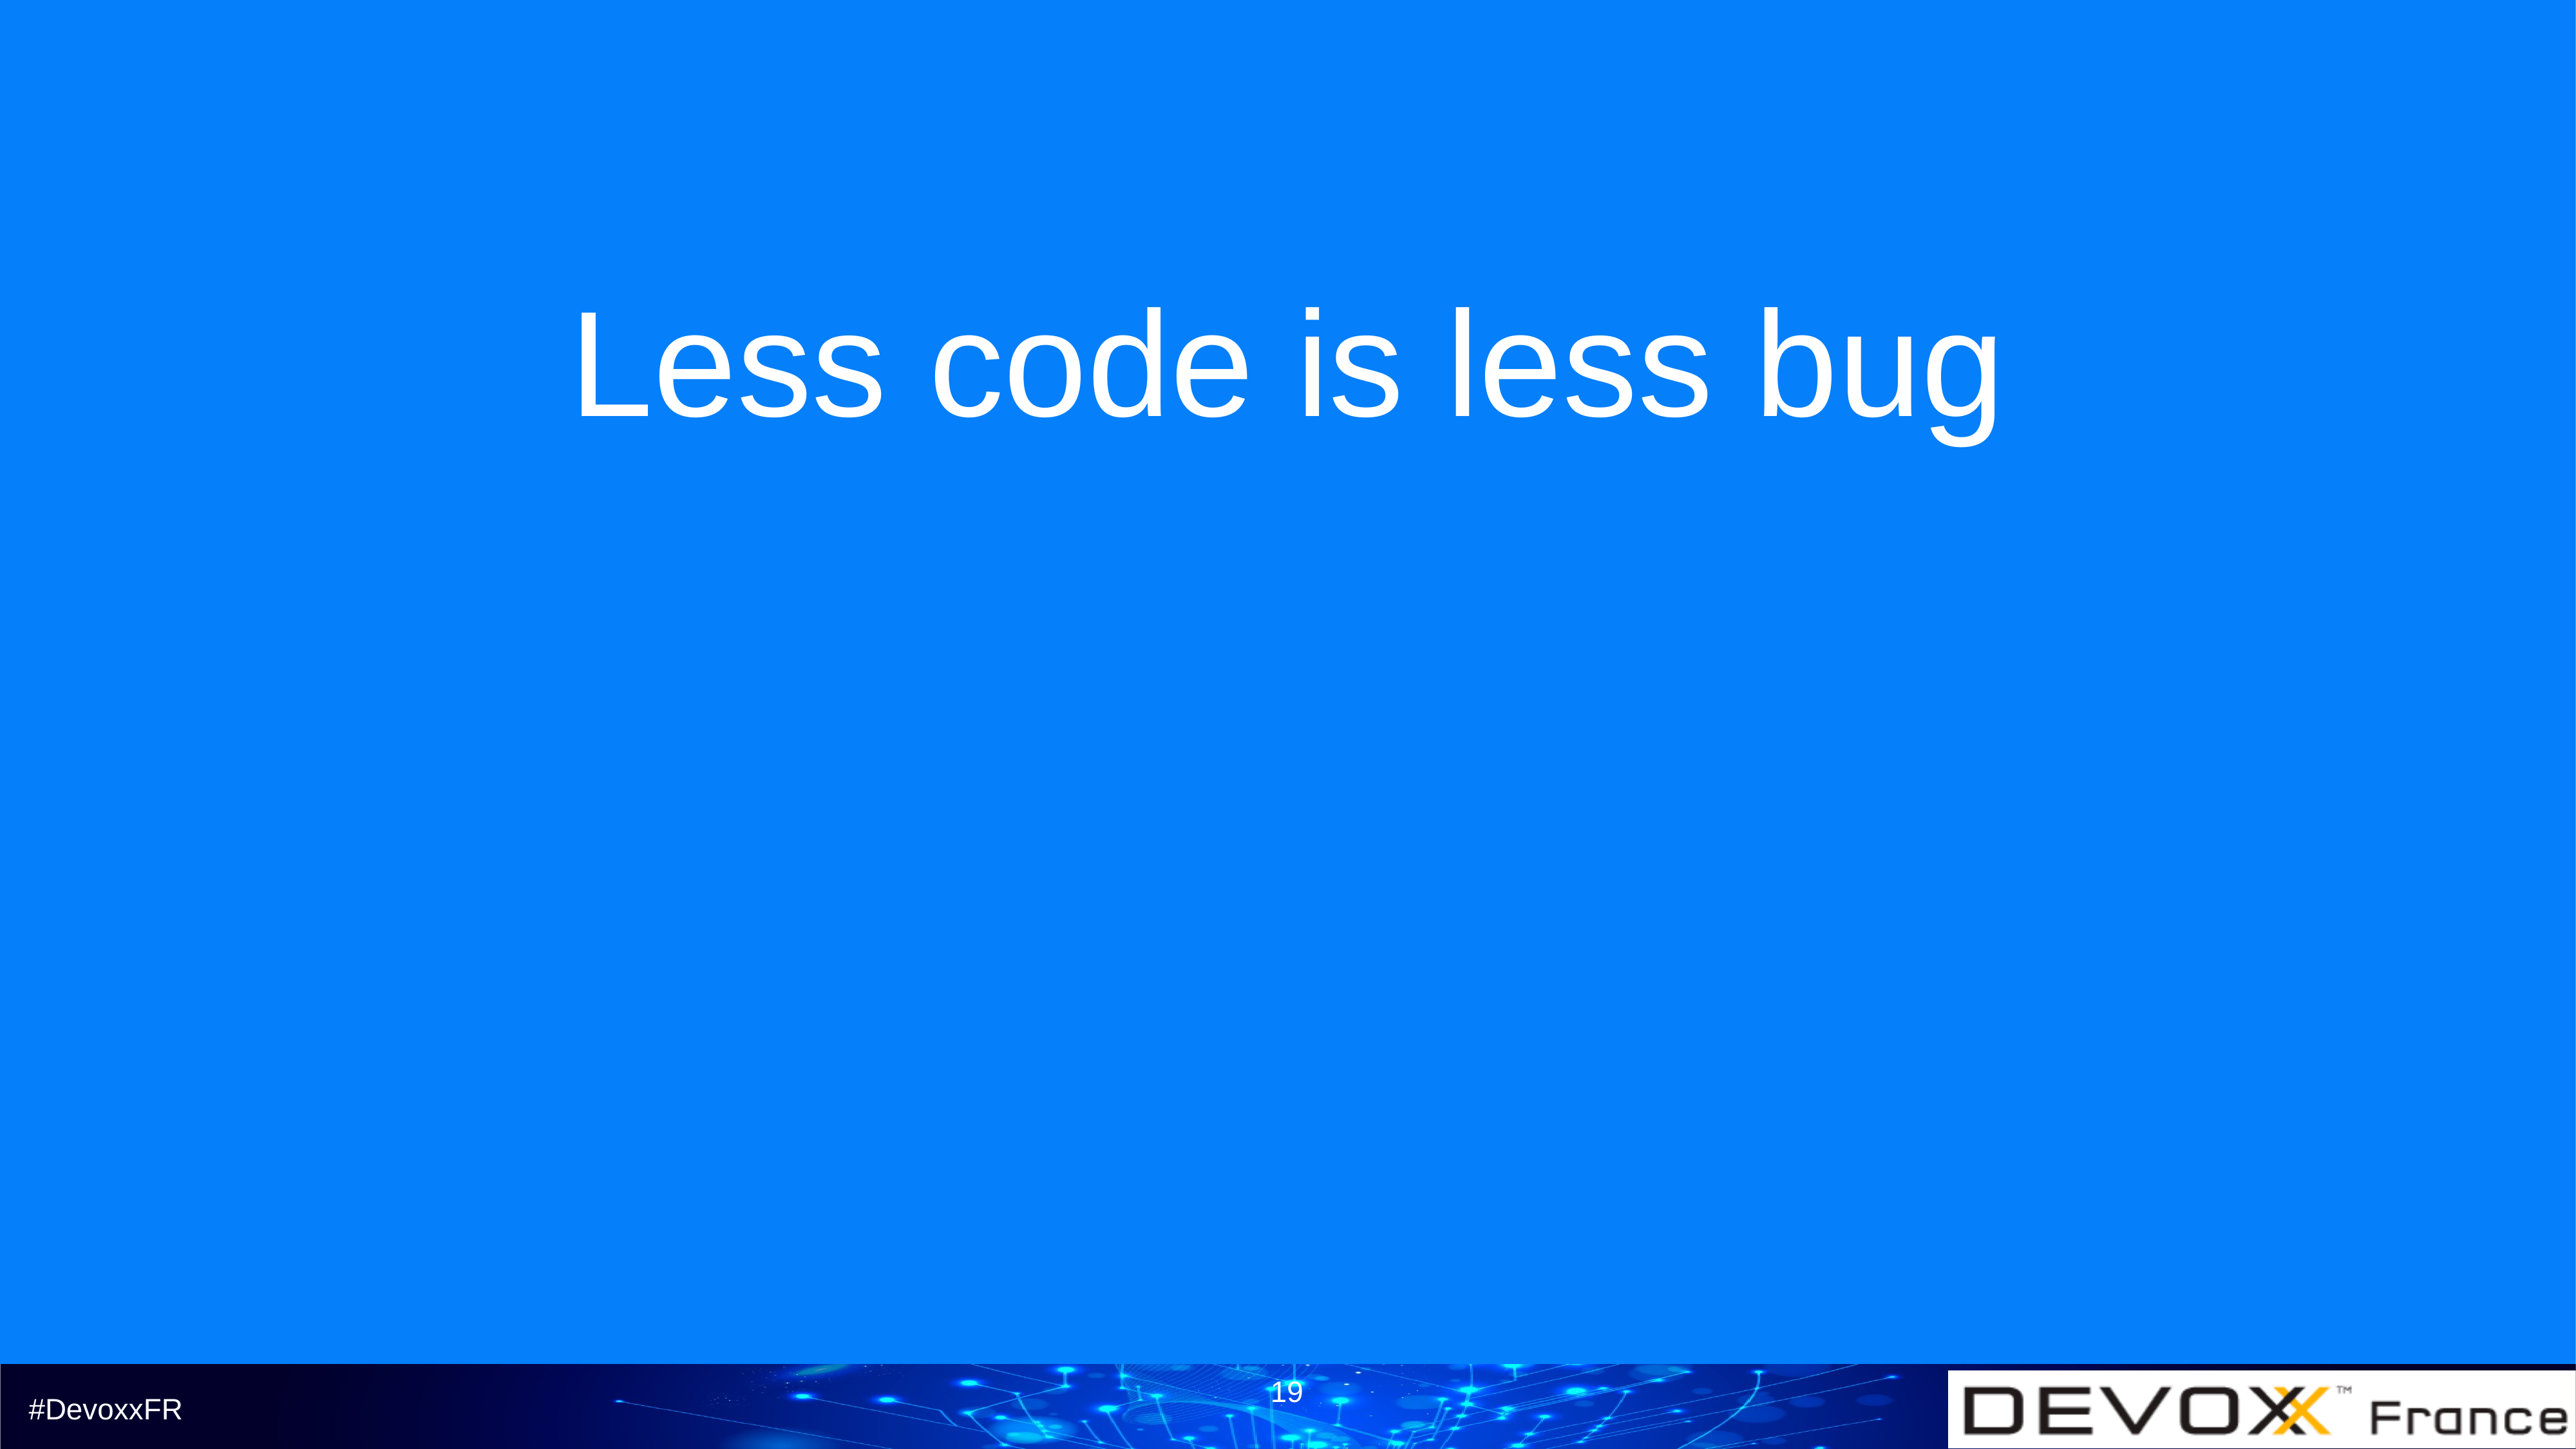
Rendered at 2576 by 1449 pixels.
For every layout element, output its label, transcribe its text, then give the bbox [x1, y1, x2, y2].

slide_number 19 [1264, 1375, 1310, 1427]
title Less code is less bug [463, 204, 2113, 525]
picture [0, 1364, 2576, 1449]
picture [1309, 1442, 1326, 1449]
